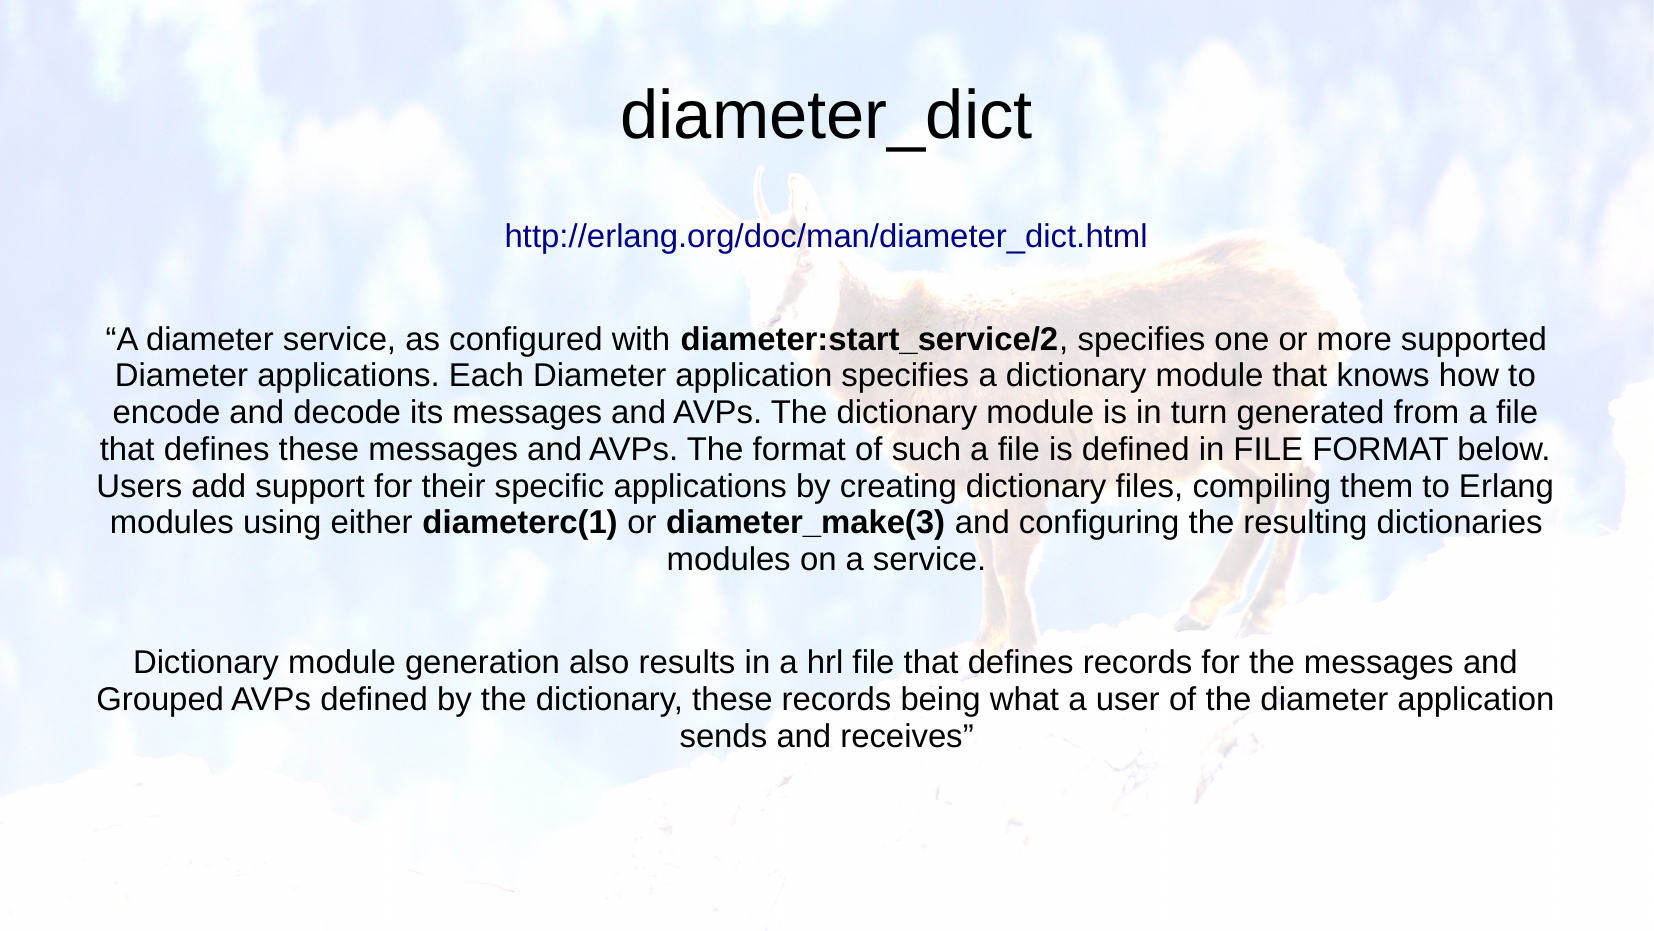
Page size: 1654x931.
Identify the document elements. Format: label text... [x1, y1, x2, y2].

title diameter_dict [82, 37, 1571, 193]
picture [0, 0, 1654, 931]
list http://erlang.org/doc/man/diameter_dict.html “A diameter service, as configured with diameter:start_service/2, specifies one or more supported Diameter applications. Each Diameter application specifies a dictionary module that knows how to encode and decode its messages and AVPs. The dictionary module is in turn generated from a file that defines these messages and AVPs. The format of such a file is defined in FILE FORMAT below. Users add support for their specific applications by creating dictionary files, compiling them to Erlang modules using either diameterc(1) or diameter_make(3) and configuring the resulting dictionaries modules on a service. Dictionary module generation also results in a hrl file that defines records for the messages and Grouped AVPs defined by the dictionary, these records being what a user of the diameter application sends and receives” [82, 217, 1571, 758]
